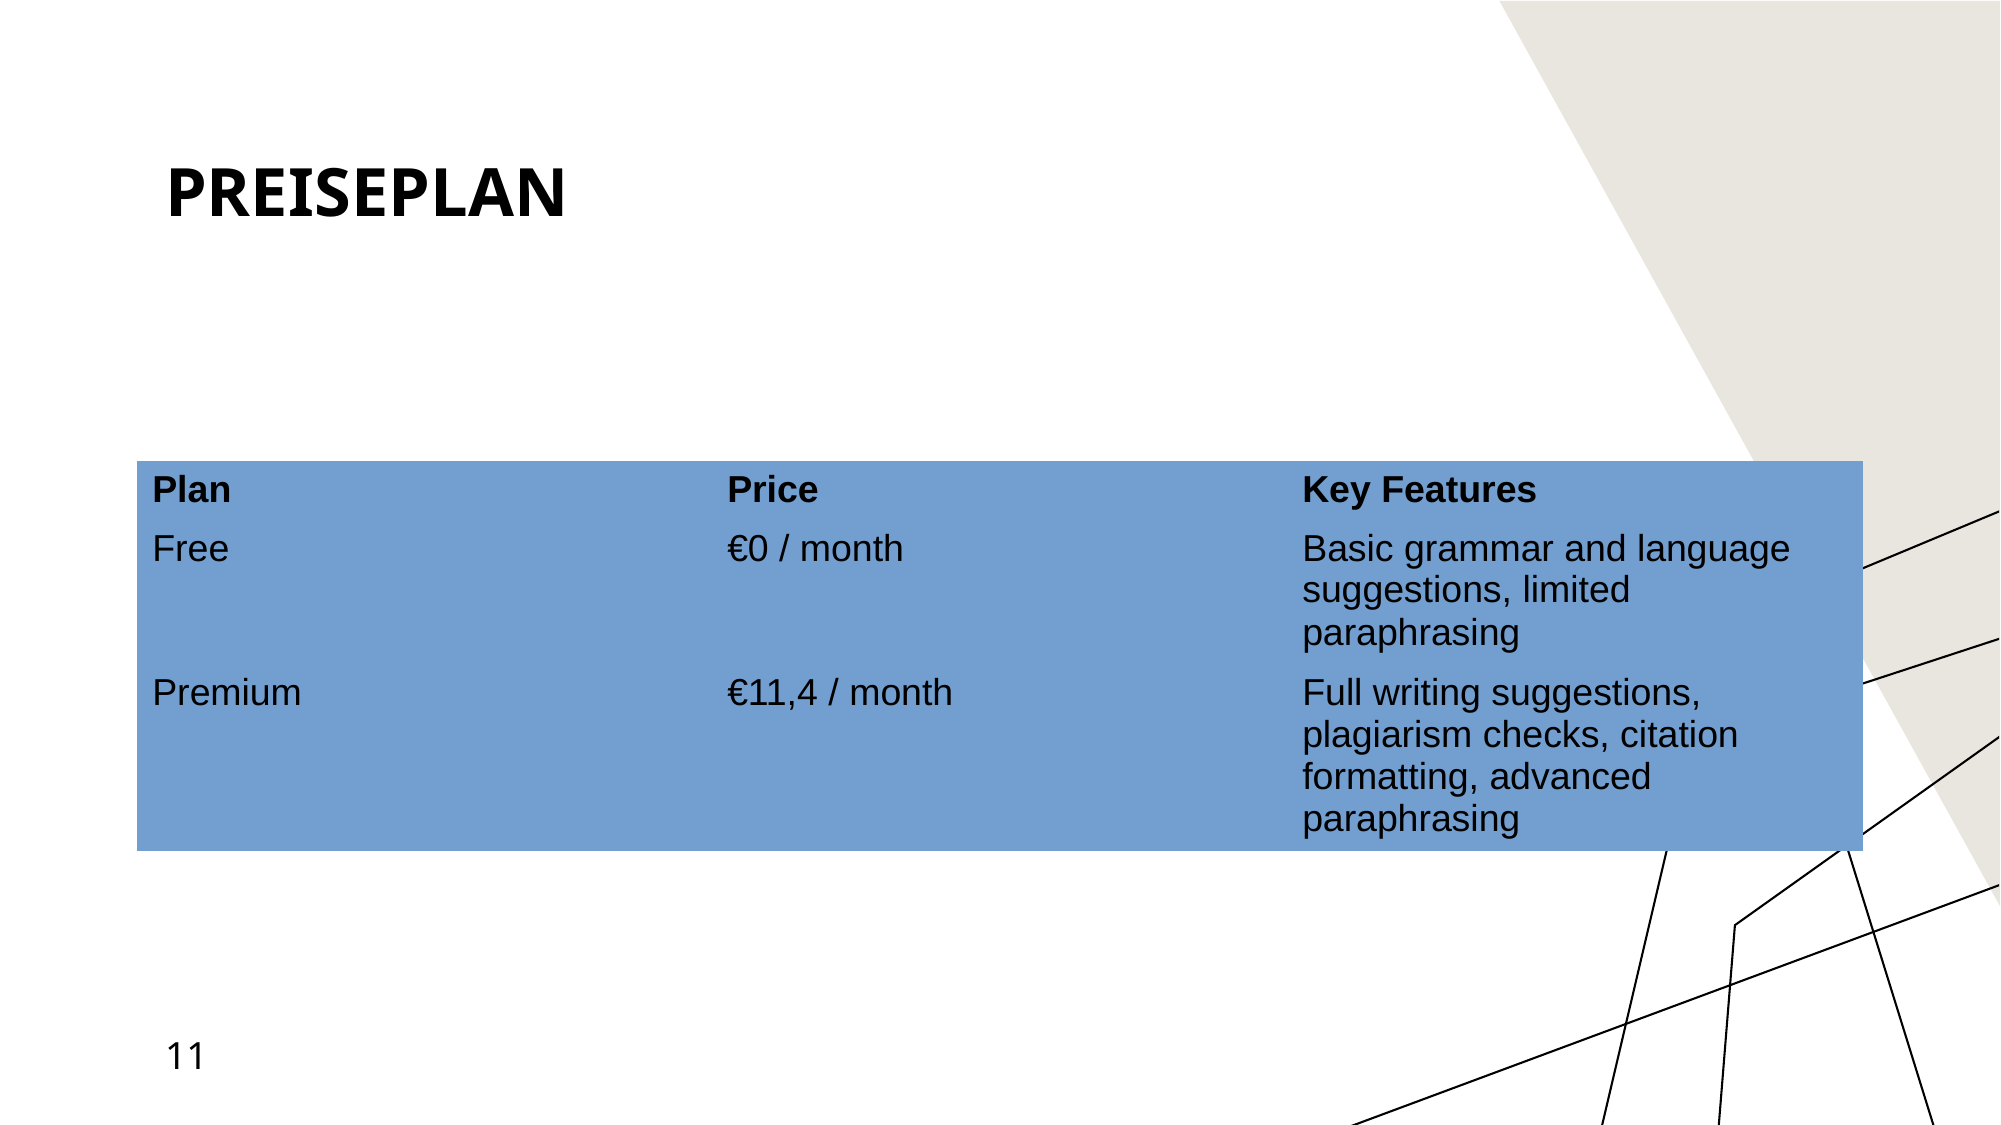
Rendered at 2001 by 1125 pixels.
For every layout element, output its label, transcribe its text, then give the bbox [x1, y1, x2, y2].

table_header Price [713, 461, 1288, 520]
table_cell Premium [137, 664, 713, 851]
table_cell €11,4 / month [713, 664, 1288, 851]
table_cell Free [137, 520, 713, 664]
table_header Key Features [1288, 461, 1863, 520]
table_cell Full writing suggestions, plagiarism checks, citation formatting, advanced paraphrasing [1288, 664, 1863, 851]
table_cell Basic grammar and language suggestions, limited paraphrasing [1288, 520, 1863, 664]
table_cell €0 / month [713, 520, 1288, 664]
text_box [150, 1024, 254, 1074]
title Preiseplan [150, 59, 1344, 330]
table_header Plan [137, 461, 713, 520]
